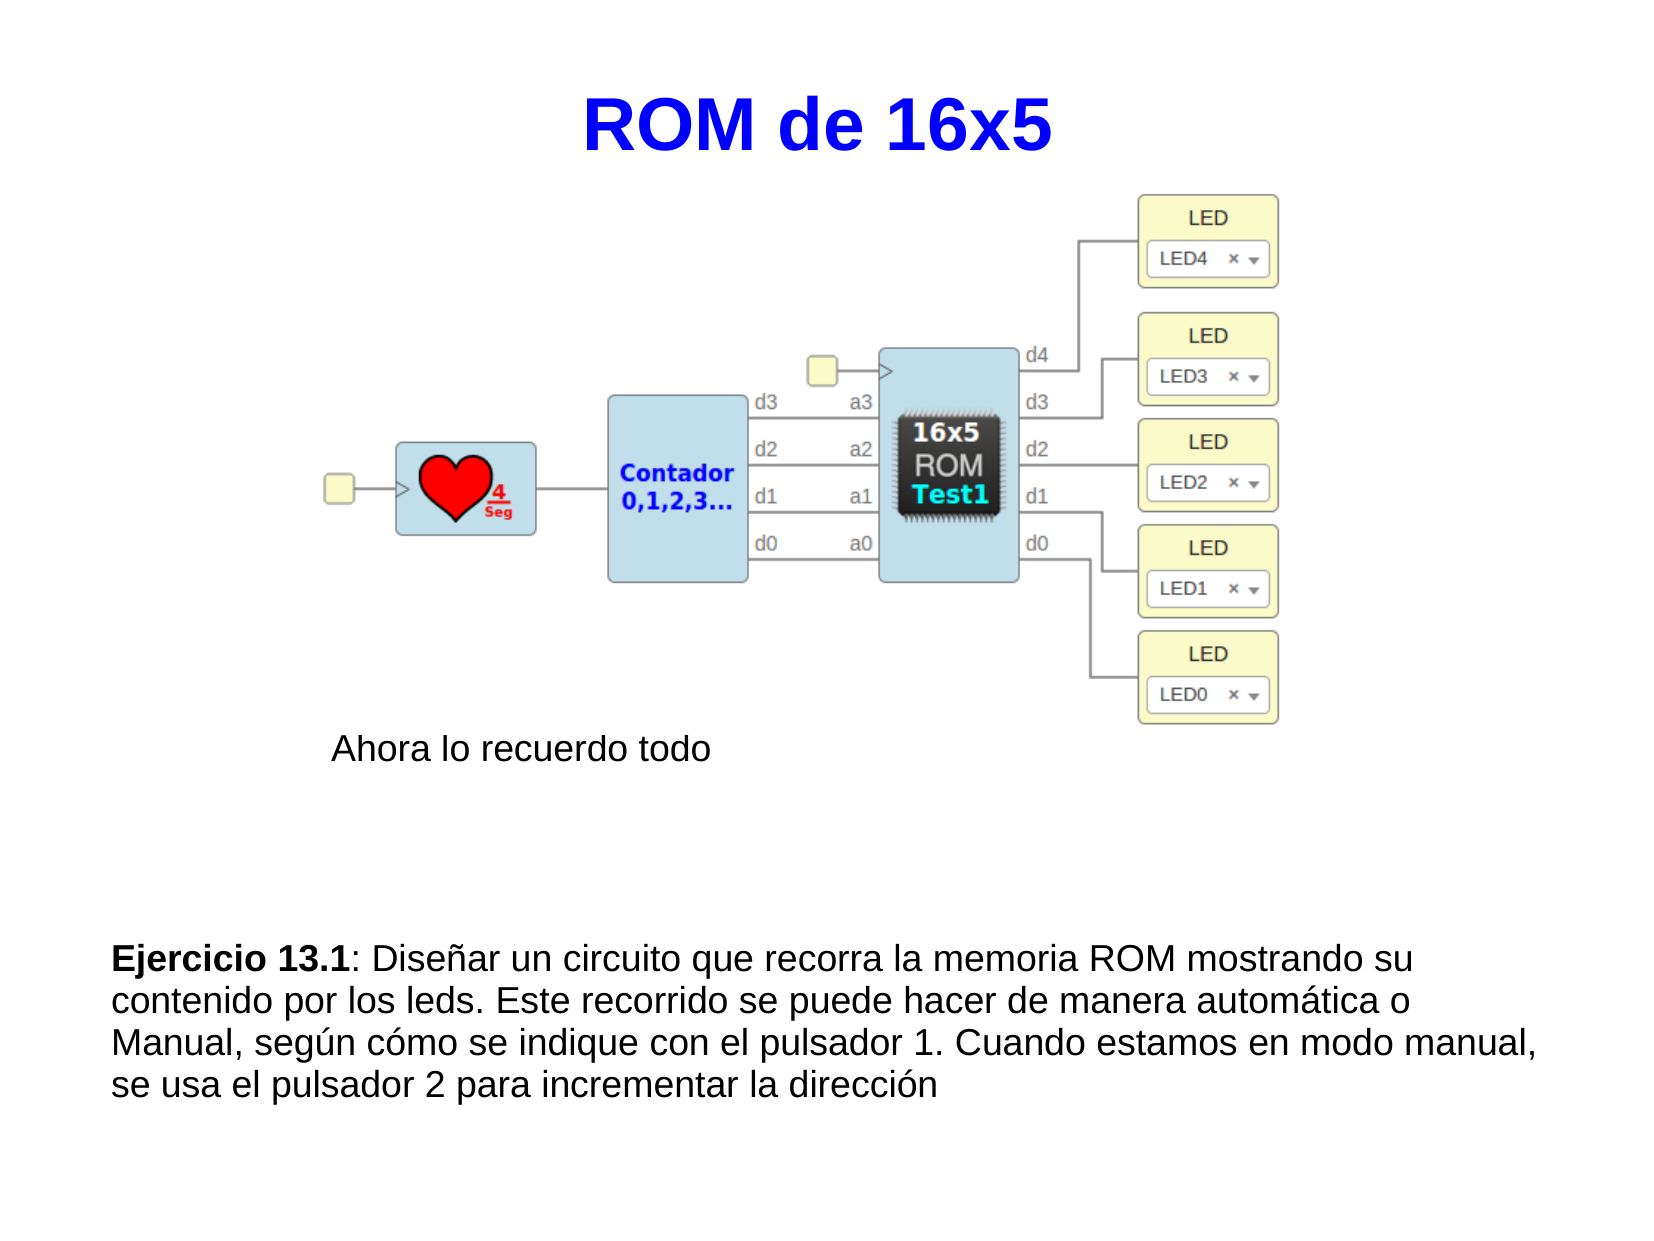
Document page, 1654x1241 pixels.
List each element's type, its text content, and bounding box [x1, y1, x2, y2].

text_box Ejercicio 13.1: Diseñar un circuito que recorra la memoria ROM mostrando su contenido por los leds. Este recorrido se puede hacer de manera automática o Manual, según cómo se indique con el pulsador 1. Cuando estamos en modo manual, se usa el pulsador 2 para incrementar la dirección [96, 930, 1553, 1113]
text_box ROM de 16x5 [90, 75, 1546, 174]
picture [316, 187, 1291, 736]
text_box Ahora lo recuerdo todo [316, 736, 727, 777]
